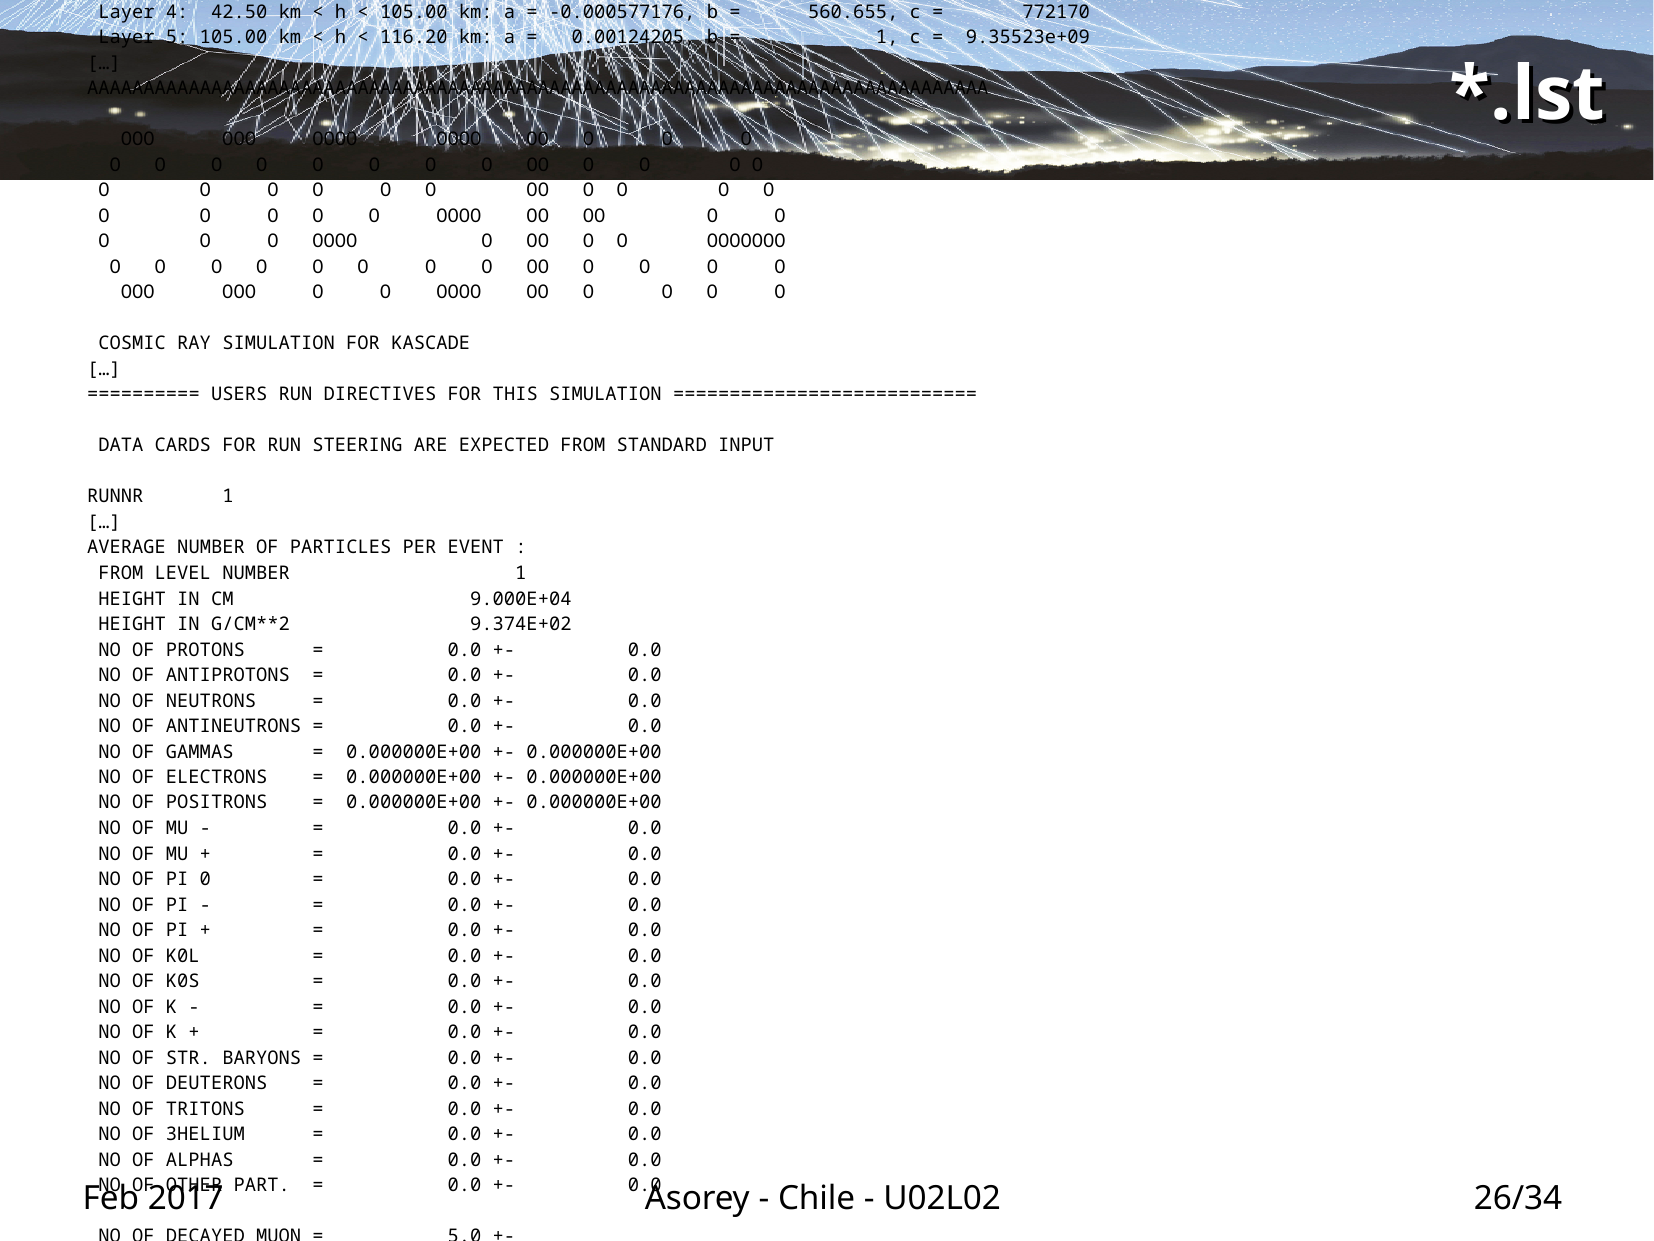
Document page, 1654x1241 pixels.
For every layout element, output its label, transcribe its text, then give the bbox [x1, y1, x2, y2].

picture [0, 0, 1654, 180]
title *.lst [45, 15, 1606, 166]
subtitle Atmospheric profile 1 with 50 levels read from file atmprof1.dat Results of the atmosphere fit: Layer 1: 0.00 km < h < 10.00 km: a = -135.708, b = 1174.01, c = 994186 Layer 2: 10.00 km < h < 19.00 km: a = -22.0191, b = 1261.58, c = 721829 Layer 3: 19.00 km < h < 42.50 km: a = 0.587399, b = 1350.34, c = 636143 Layer 4: 42.50 km < h < 105.00 km: a = -0.000577176, b = 560.655, c = 772170 Layer 5: 105.00 km < h < 116.20 km: a = 0.00124205, b = 1, c = 9.35523e+09 […] AAAAAAAAAAAAAAAAAAAAAAAAAAAAAAAAAAAAAAAAAAAAAAAAAAAAAAAAAAAAAAAAAAAAAAAAAAAAAAAA OOO OOO OOOO OOOO OO O O O O O O O O O O O OO O O O O O O O O O O OO O O O O O O O O O OOOO OO OO O O O O O OOOO O OO O O OOOOOOO O O O O O O O O OO O O O O OOO OOO O O OOOO OO O O O O COSMIC RAY SIMULATION FOR KASCADE […] ========== USERS RUN DIRECTIVES FOR THIS SIMULATION =========================== DATA CARDS FOR RUN STEERING ARE EXPECTED FROM STANDARD INPUT RUNNR 1 […] AVERAGE NUMBER OF PARTICLES PER EVENT : FROM LEVEL NUMBER 1 HEIGHT IN CM 9.000E+04 HEIGHT IN G/CM**2 9.374E+02 NO OF PROTONS = 0.0 +- 0.0 NO OF ANTIPROTONS = 0.0 +- 0.0 NO OF NEUTRONS = 0.0 +- 0.0 NO OF ANTINEUTRONS = 0.0 +- 0.0 NO OF GAMMAS = 0.000000E+00 +- 0.000000E+00 NO OF ELECTRONS = 0.000000E+00 +- 0.000000E+00 NO OF POSITRONS = 0.000000E+00 +- 0.000000E+00 NO OF MU - = 0.0 +- 0.0 NO OF MU + = 0.0 +- 0.0 NO OF PI 0 = 0.0 +- 0.0 NO OF PI - = 0.0 +- 0.0 NO OF PI + = 0.0 +- 0.0 NO OF K0L = 0.0 +- 0.0 NO OF K0S = 0.0 +- 0.0 NO OF K - = 0.0 +- 0.0 NO OF K + = 0.0 +- 0.0 NO OF STR. BARYONS = 0.0 +- 0.0 NO OF DEUTERONS = 0.0 +- 0.0 NO OF TRITONS = 0.0 +- 0.0 NO OF 3HELIUM = 0.0 +- 0.0 NO OF ALPHAS = 0.0 +- 0.0 NO OF OTHER PART. = 0.0 +- 0.0 NO OF DECAYED MUON = 5.0 +- PRESENT TIME : 02.05.2013 11:29:53 ========== END OF RUN ================================================ [86, 49, 1573, 1172]
